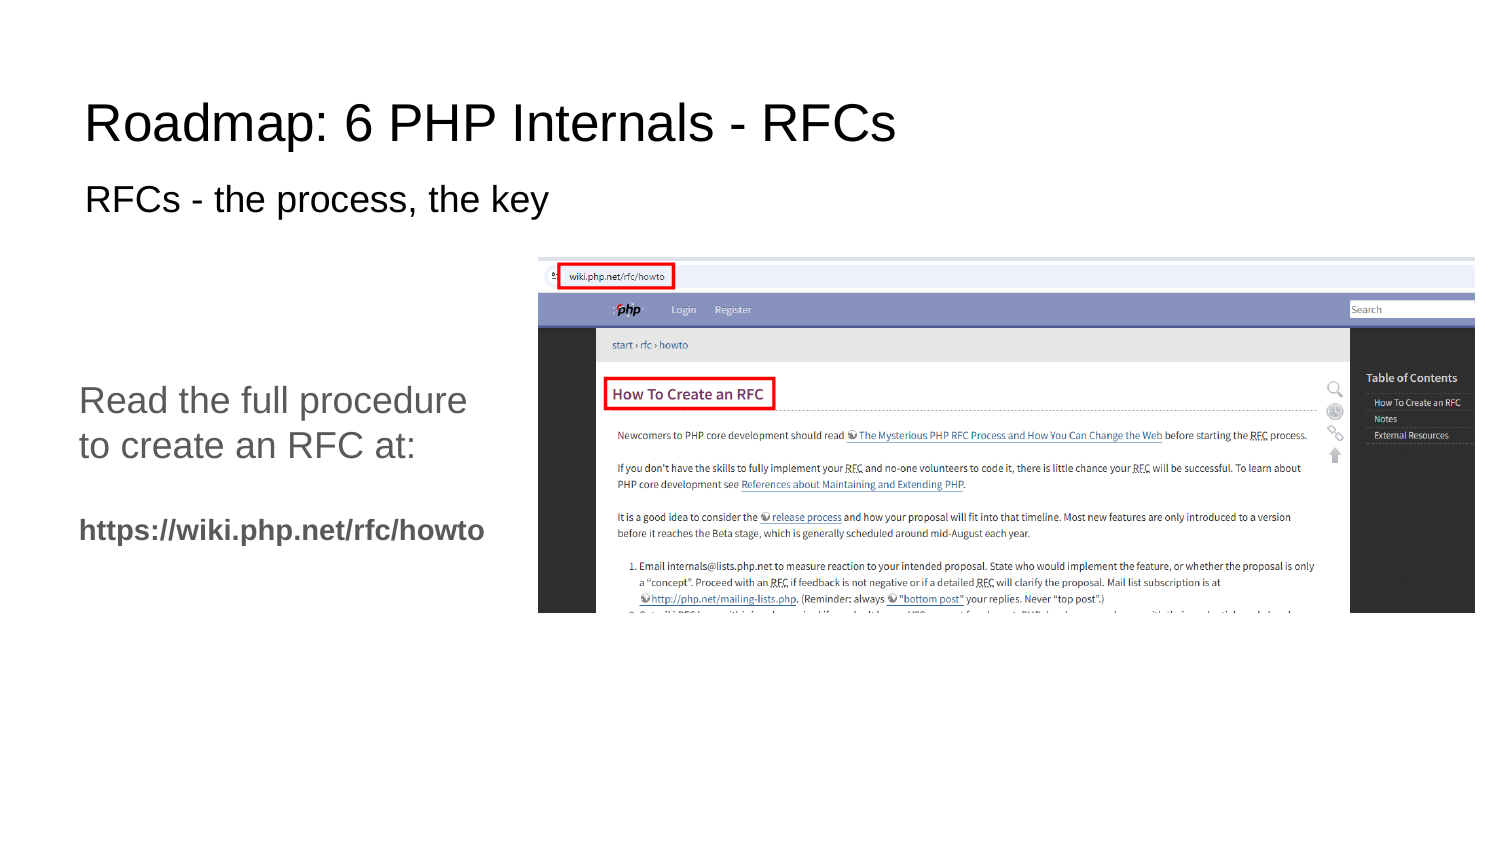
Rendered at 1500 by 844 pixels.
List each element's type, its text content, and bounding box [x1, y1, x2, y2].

title Roadmap: 6 PHP Internals - RFCs [69, 72, 1468, 160]
text_box Read the full procedure to create an RFC at: https://wiki.php.net/rfc/howto [63, 361, 514, 562]
picture [538, 257, 1475, 613]
title RFCs - the process, the key [69, 160, 1468, 233]
